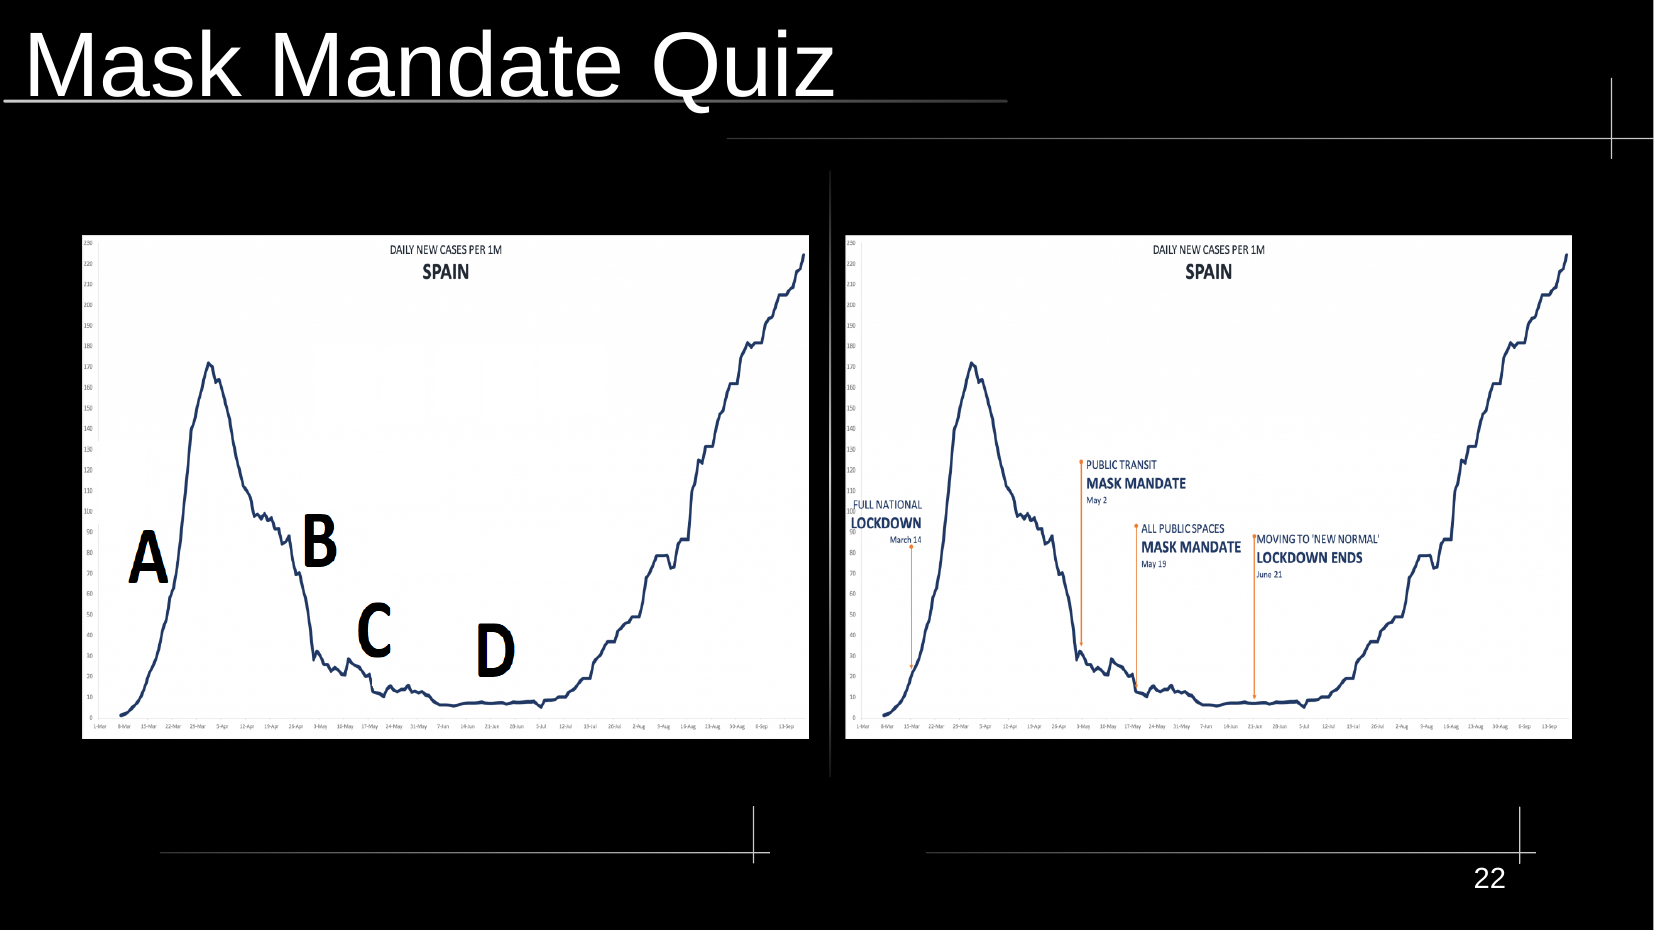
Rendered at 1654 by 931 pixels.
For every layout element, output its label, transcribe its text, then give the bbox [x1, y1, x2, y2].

picture [82, 235, 809, 739]
title Mask Mandate Quiz [23, 11, 1589, 119]
picture [845, 235, 1572, 739]
